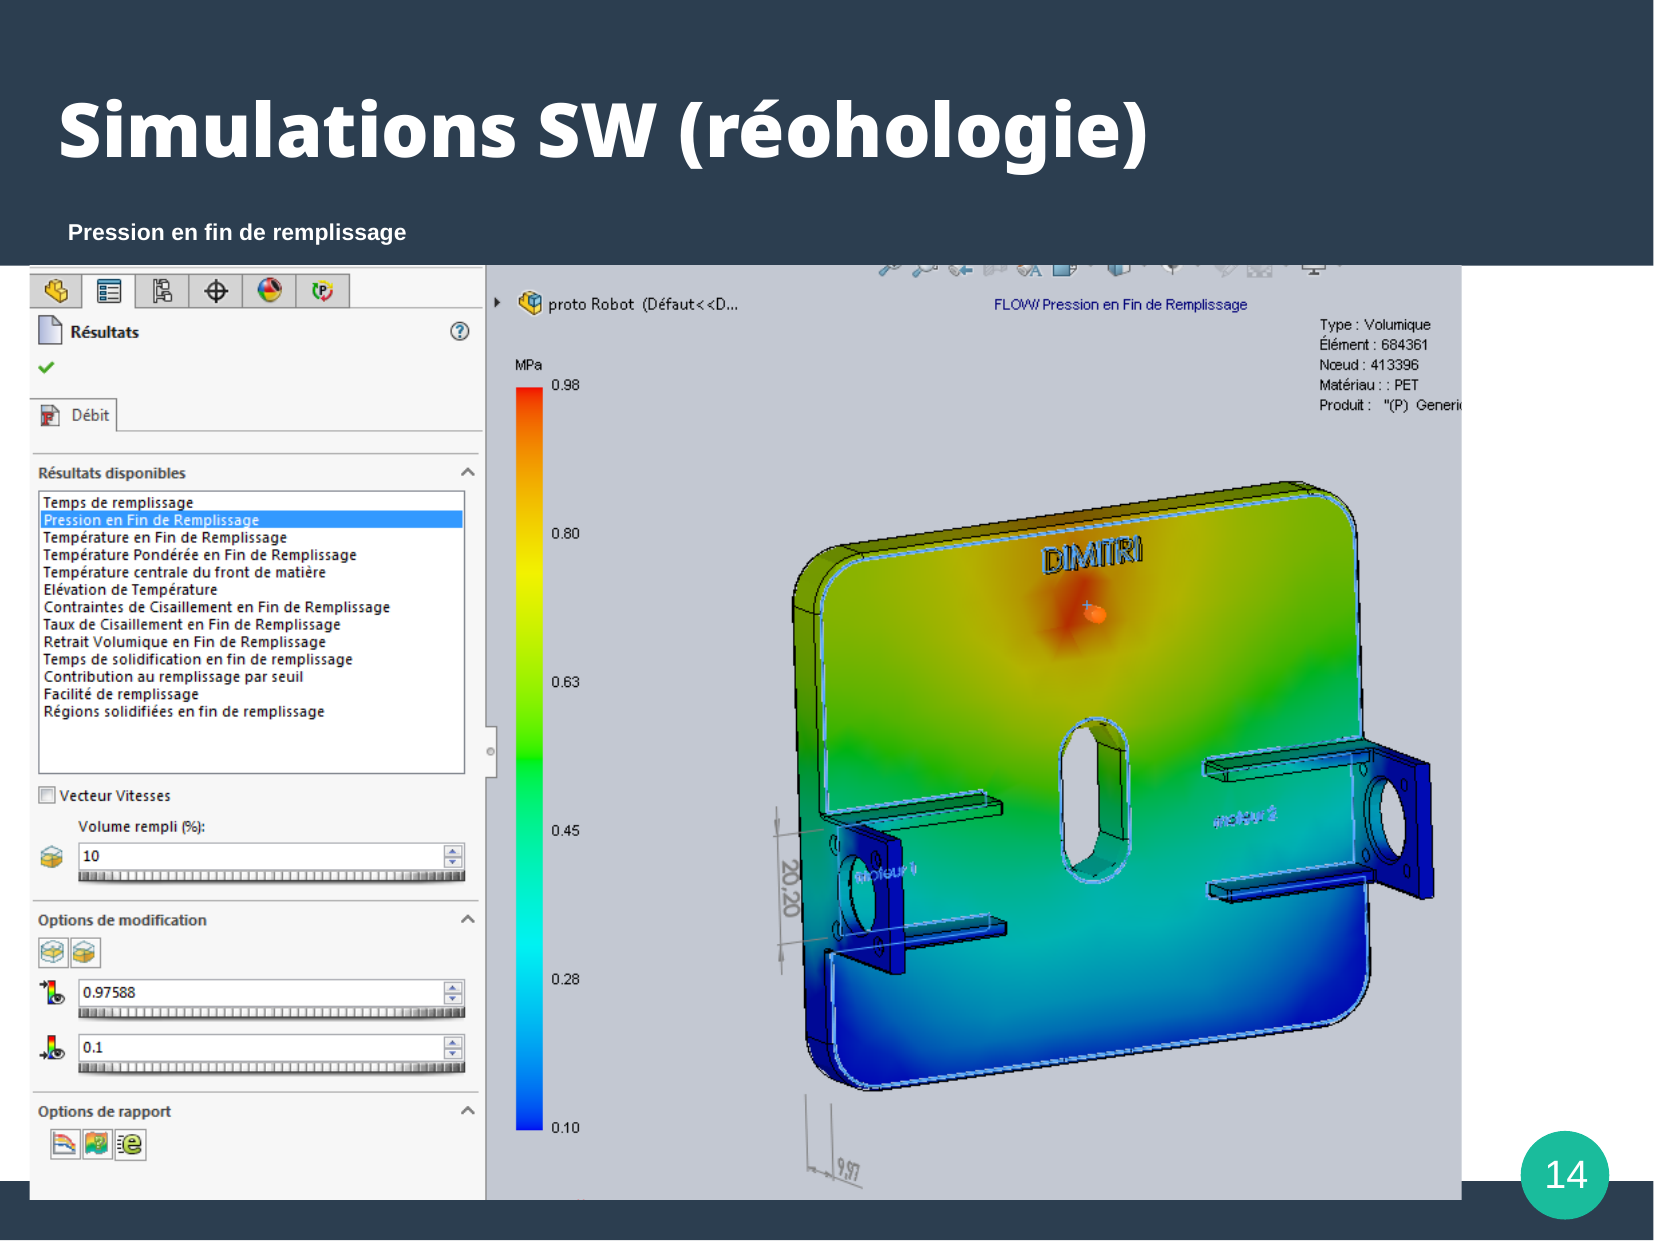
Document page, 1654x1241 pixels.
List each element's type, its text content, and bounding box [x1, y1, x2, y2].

text_box Pression en fin de remplissage [53, 212, 727, 253]
text_box 14 [1529, 1145, 1610, 1205]
picture [29, 265, 1462, 1200]
title Simulations SW (réohologie) [59, 49, 1595, 207]
